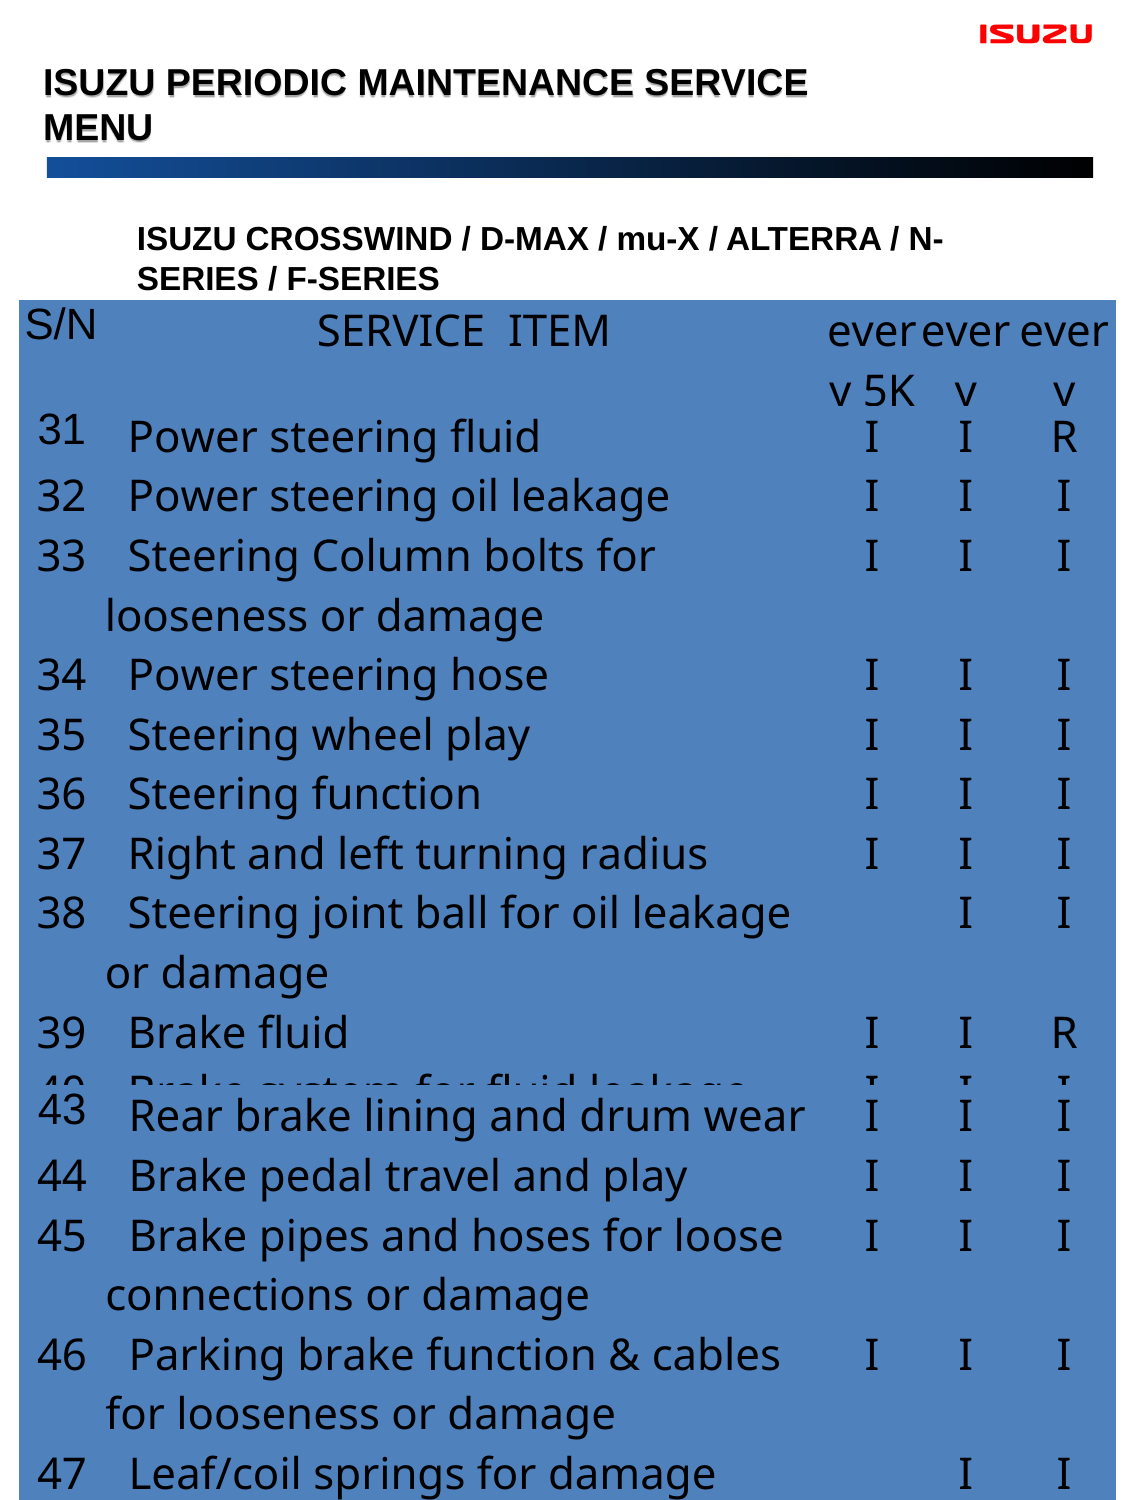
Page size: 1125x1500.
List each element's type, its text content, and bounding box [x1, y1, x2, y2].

table_header I [919, 1085, 1013, 1145]
table_cell I [1013, 465, 1116, 525]
table_cell I [1013, 644, 1116, 703]
table_cell I [825, 1061, 919, 1085]
table_cell 39 [19, 1001, 105, 1061]
table_cell I [1013, 763, 1116, 823]
table_cell 46 [19, 1323, 105, 1442]
table_cell I [825, 763, 919, 823]
table_cell Right and left turning radius [105, 823, 825, 882]
table_cell I [1013, 882, 1116, 1001]
table_cell I [919, 1323, 1013, 1442]
table_cell Brake pedal travel and play [105, 1145, 825, 1204]
table_cell I [919, 882, 1013, 1001]
table_cell I [825, 644, 919, 703]
table_cell 44 [19, 1145, 105, 1204]
table_cell Power steering oil leakage [105, 465, 825, 525]
table_cell I [1013, 525, 1116, 644]
table_cell I [919, 1145, 1013, 1204]
table_header S/N [19, 300, 103, 406]
table_cell Brake system for fluid leakage [105, 1061, 825, 1085]
table_header SERVICE ITEM [103, 300, 825, 406]
table_cell I [825, 1145, 919, 1204]
table_header I [1013, 1085, 1116, 1145]
table_cell 34 [19, 644, 105, 703]
text_box ISUZU CROSSWIND / D-MAX / mu-X / ALTERRA / N-SERIES / F-SERIES [121, 209, 1013, 306]
table_cell I [919, 1001, 1013, 1061]
table_cell Steering function [105, 763, 825, 823]
table_header 31 [19, 406, 105, 465]
table_cell I [919, 703, 1013, 763]
table_cell Parking brake function & cables for looseness or damage [105, 1323, 825, 1442]
table_cell I [919, 1204, 1013, 1323]
table_cell I [825, 525, 919, 644]
table_cell I [919, 1061, 1013, 1085]
table_cell Steering joint ball for oil leakage or damage [105, 882, 825, 1001]
table_cell I [825, 823, 919, 882]
table_cell I [919, 525, 1013, 644]
table_cell I [1013, 1145, 1116, 1204]
table_cell [825, 1442, 919, 1500]
table_cell I [1013, 1061, 1116, 1085]
table_cell Brake fluid [105, 1001, 825, 1061]
table_cell I [825, 1323, 919, 1442]
table_cell I [825, 1204, 919, 1323]
table_cell Power steering hose [105, 644, 825, 703]
table_header Rear brake lining and drum wear [105, 1085, 825, 1145]
table_cell I [919, 823, 1013, 882]
table_cell 45 [19, 1204, 105, 1323]
table_header every 5K [825, 306, 919, 406]
table_cell I [919, 1442, 1013, 1500]
table_cell 32 [19, 465, 105, 525]
table_cell I [1013, 1323, 1116, 1442]
table_header I [919, 406, 1013, 465]
table_cell I [825, 465, 919, 525]
table_cell 35 [19, 703, 105, 763]
table_cell I [825, 1001, 919, 1061]
table_cell Steering Column bolts for looseness or damage [105, 525, 825, 644]
table_cell 47 [19, 1442, 105, 1500]
table_cell Brake pipes and hoses for loose connections or damage [105, 1204, 825, 1323]
table_cell I [1013, 823, 1116, 882]
text_box ISUZU PERIODIC MAINTENANCE SERVICE MENU [28, 50, 882, 157]
table_cell I [919, 465, 1013, 525]
table_cell R [1013, 1001, 1116, 1061]
table_header I [825, 406, 919, 465]
table_cell I [919, 763, 1013, 823]
table_cell 33 [19, 525, 105, 644]
table_cell I [1013, 1204, 1116, 1323]
table_cell I [1013, 1442, 1116, 1500]
table_cell I [1013, 703, 1116, 763]
table_cell 37 [19, 823, 105, 882]
table_header every 5K [895, 391, 909, 406]
table_header every 20K [1013, 300, 1116, 406]
table_header Power steering fluid [105, 406, 825, 465]
table_header R [1013, 406, 1116, 465]
table_cell I [919, 644, 1013, 703]
table_cell 36 [19, 763, 105, 823]
table_header every 10K [919, 306, 1013, 406]
table_cell 40 [68, 1079, 79, 1085]
table_header I [825, 1085, 919, 1145]
table_cell 40 [19, 1061, 105, 1085]
table_cell [825, 882, 919, 1001]
table_cell Steering wheel play [105, 703, 825, 763]
table_header 43 [19, 1085, 105, 1145]
table_cell I [825, 703, 919, 763]
table_cell Leaf/coil springs for damage [105, 1442, 825, 1500]
table_cell 38 [19, 882, 105, 1001]
